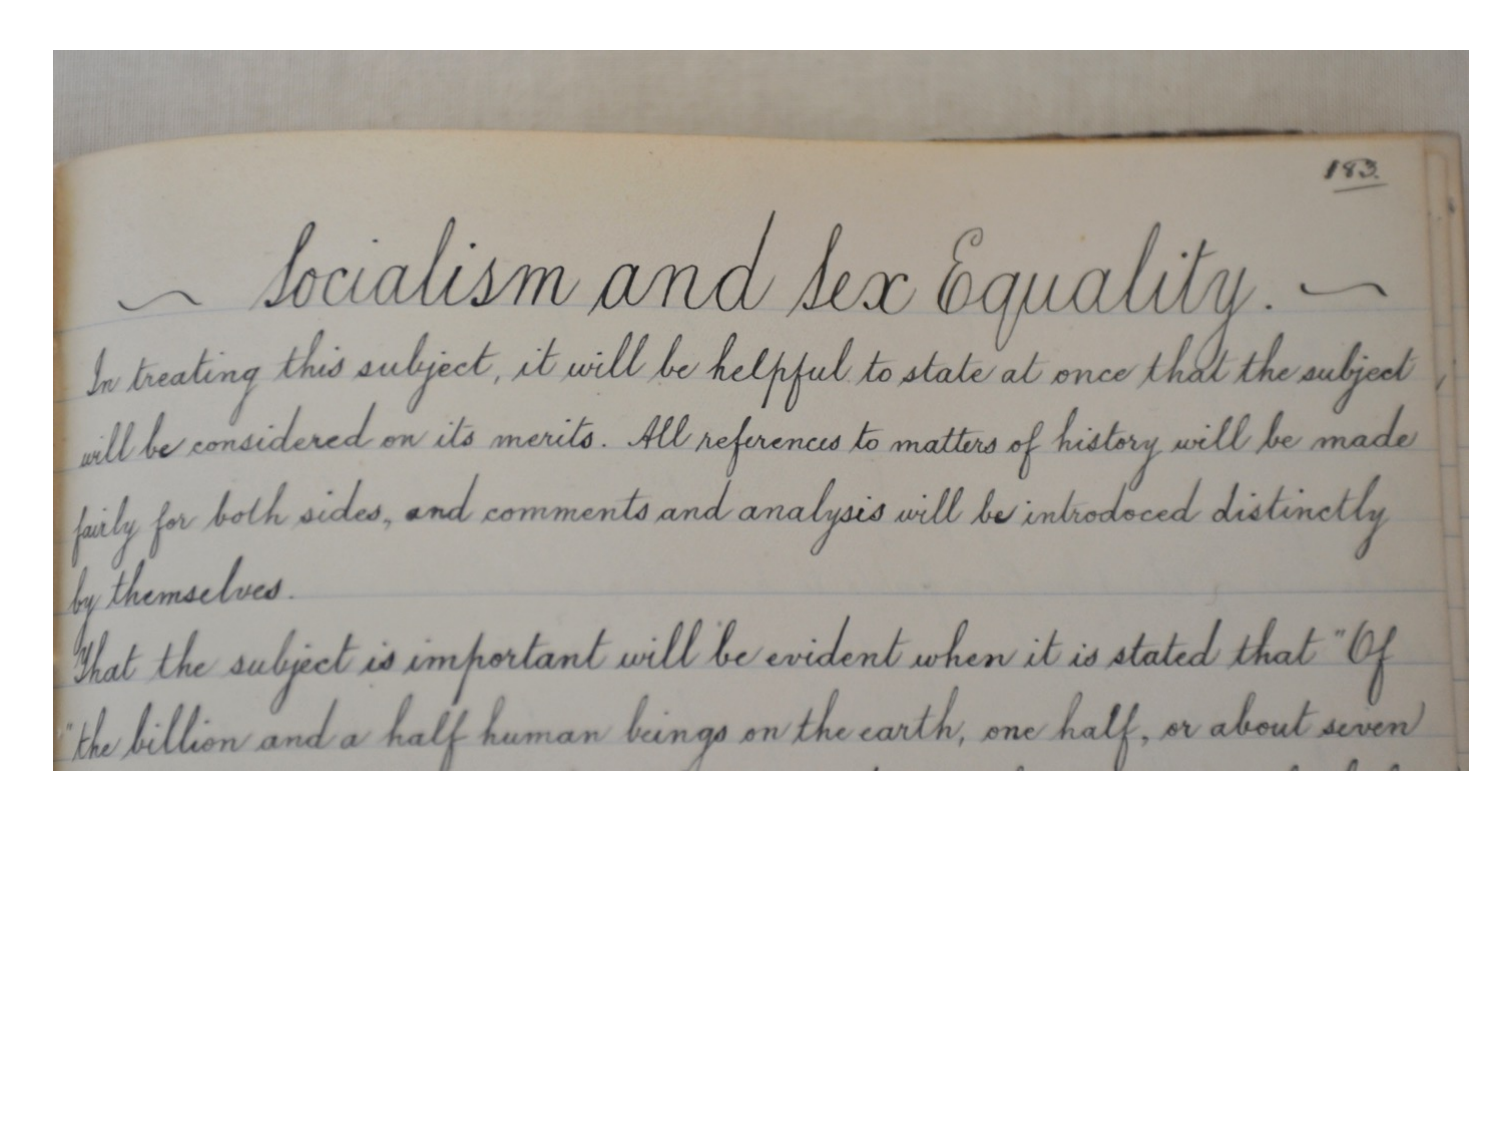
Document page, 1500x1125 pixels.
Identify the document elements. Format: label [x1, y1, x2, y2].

picture [53, 50, 1469, 771]
